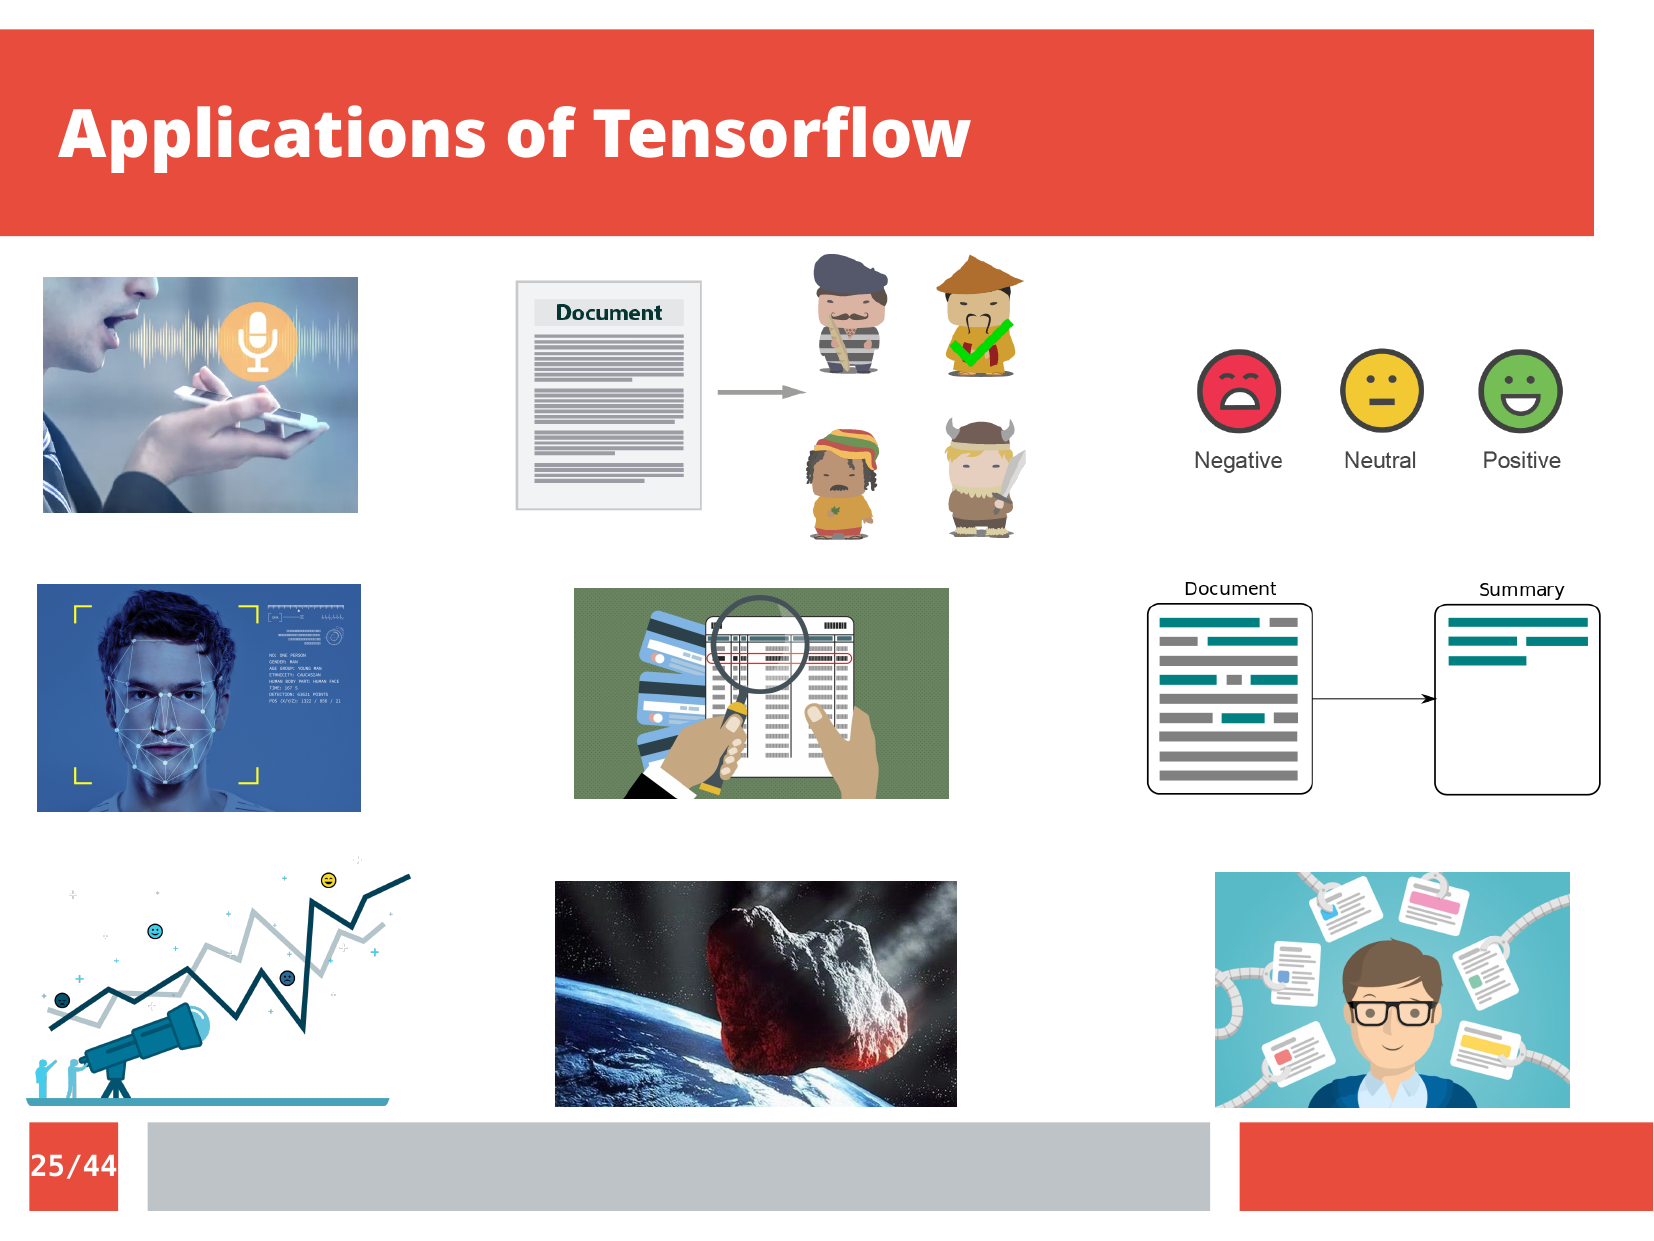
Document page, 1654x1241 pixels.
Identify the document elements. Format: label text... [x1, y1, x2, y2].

picture [1118, 567, 1624, 804]
picture [574, 588, 949, 799]
picture [1215, 872, 1570, 1108]
picture [37, 584, 361, 812]
picture [4, 856, 411, 1106]
picture [1148, 275, 1611, 541]
picture [459, 237, 1082, 558]
picture [43, 277, 358, 513]
title Applications of Tensorflow [58, 90, 1594, 178]
picture [555, 881, 957, 1107]
